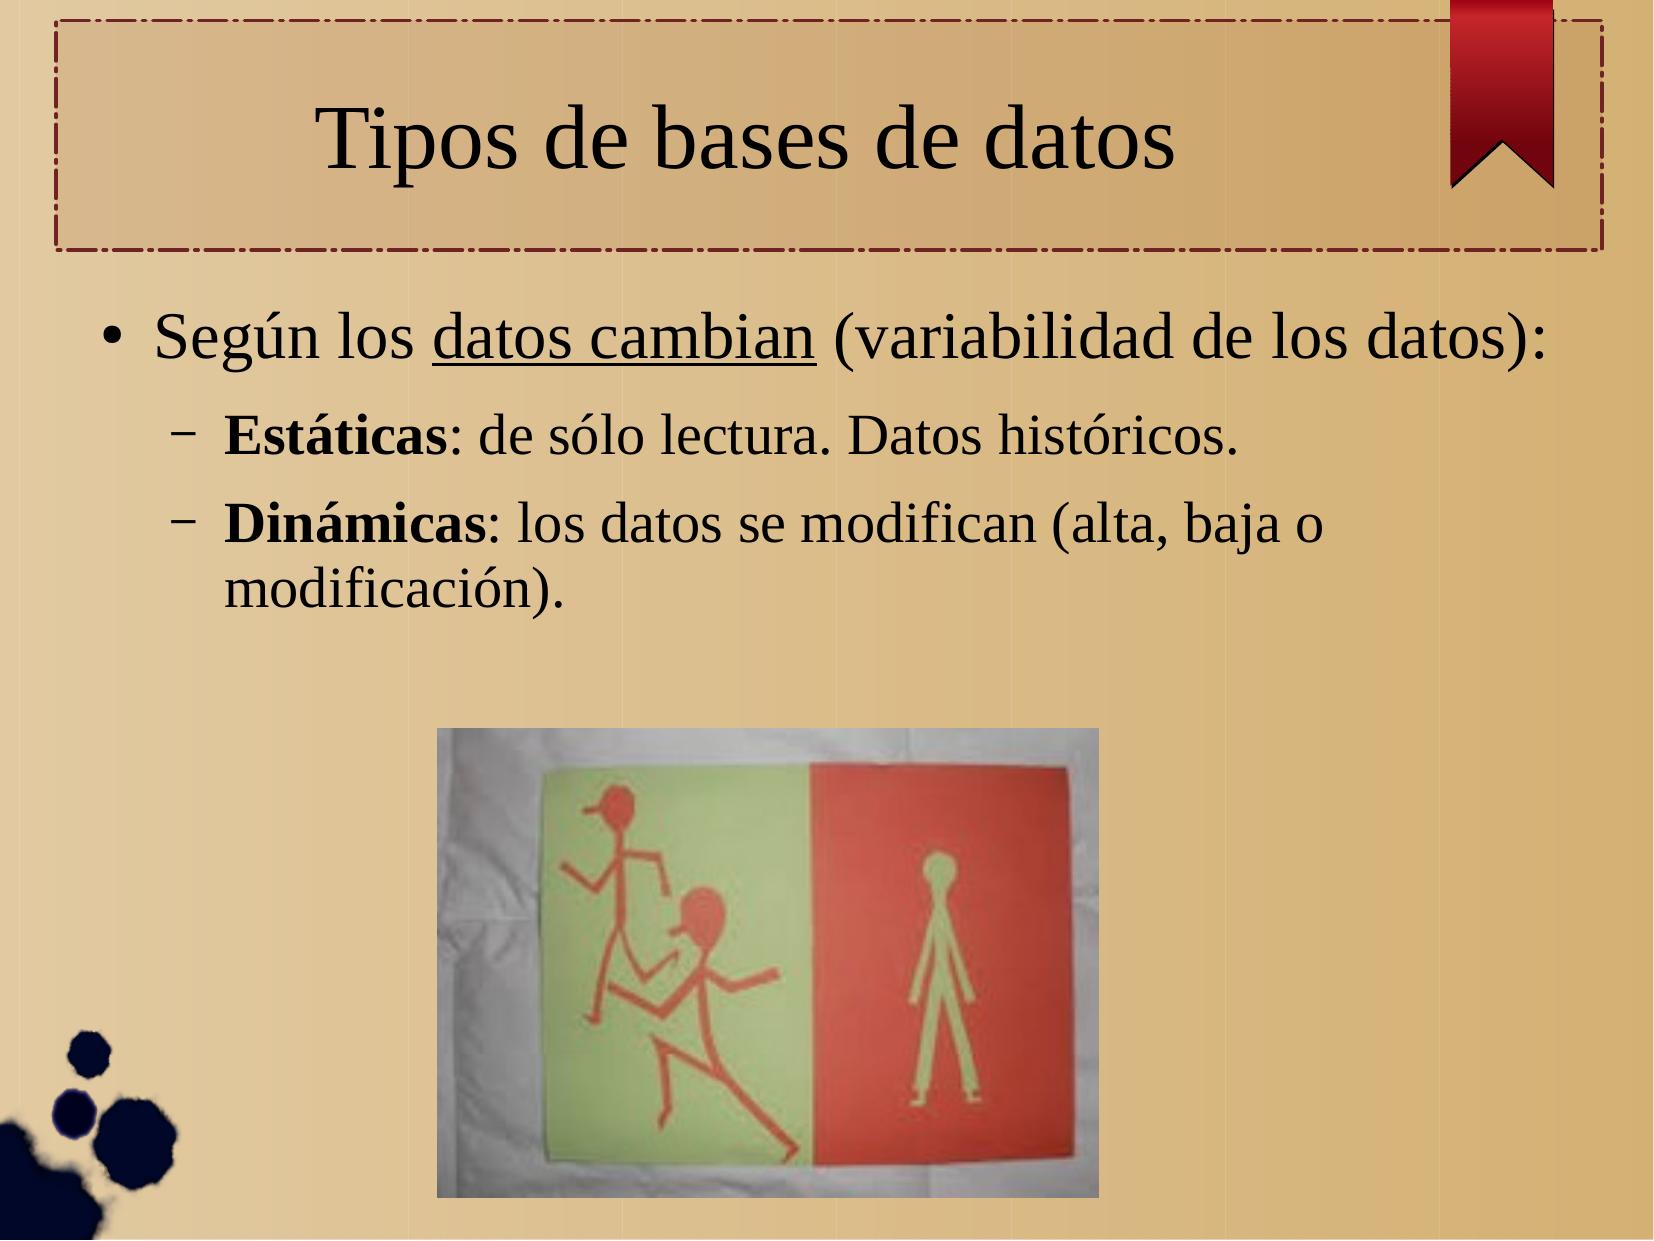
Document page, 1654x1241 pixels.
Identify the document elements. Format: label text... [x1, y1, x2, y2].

list Según los datos cambian (variabilidad de los datos): Estáticas: de sólo lectura. Datos históricos. Dinámicas: los datos se modifican (alta, baja o modificación). [82, 299, 1571, 1019]
title Tipos de bases de datos [82, 47, 1412, 229]
picture [437, 728, 1099, 1198]
